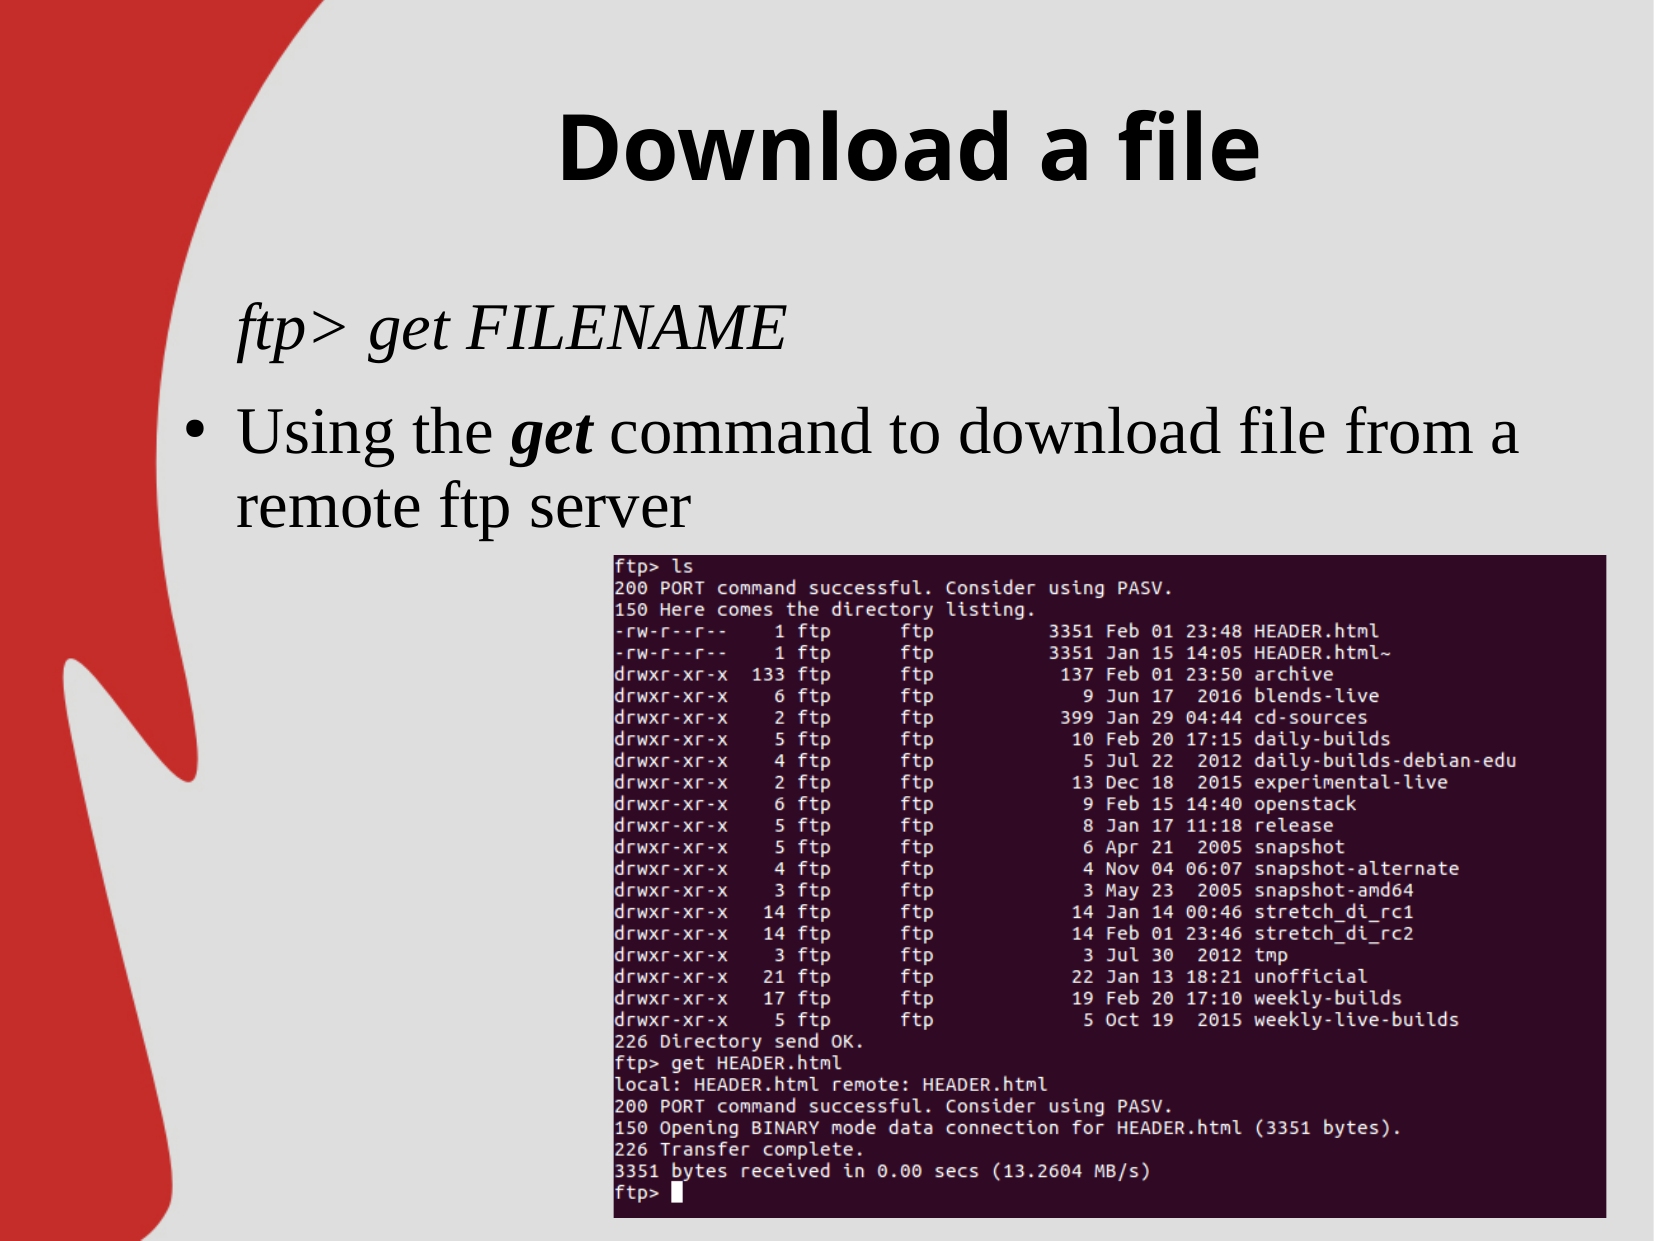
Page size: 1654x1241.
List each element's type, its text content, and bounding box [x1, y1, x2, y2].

picture [0, 0, 1654, 1241]
list ftp> get FILENAME Using the get command to download file from a remote ftp server [165, 290, 1654, 1010]
title Download a file [165, 40, 1654, 249]
